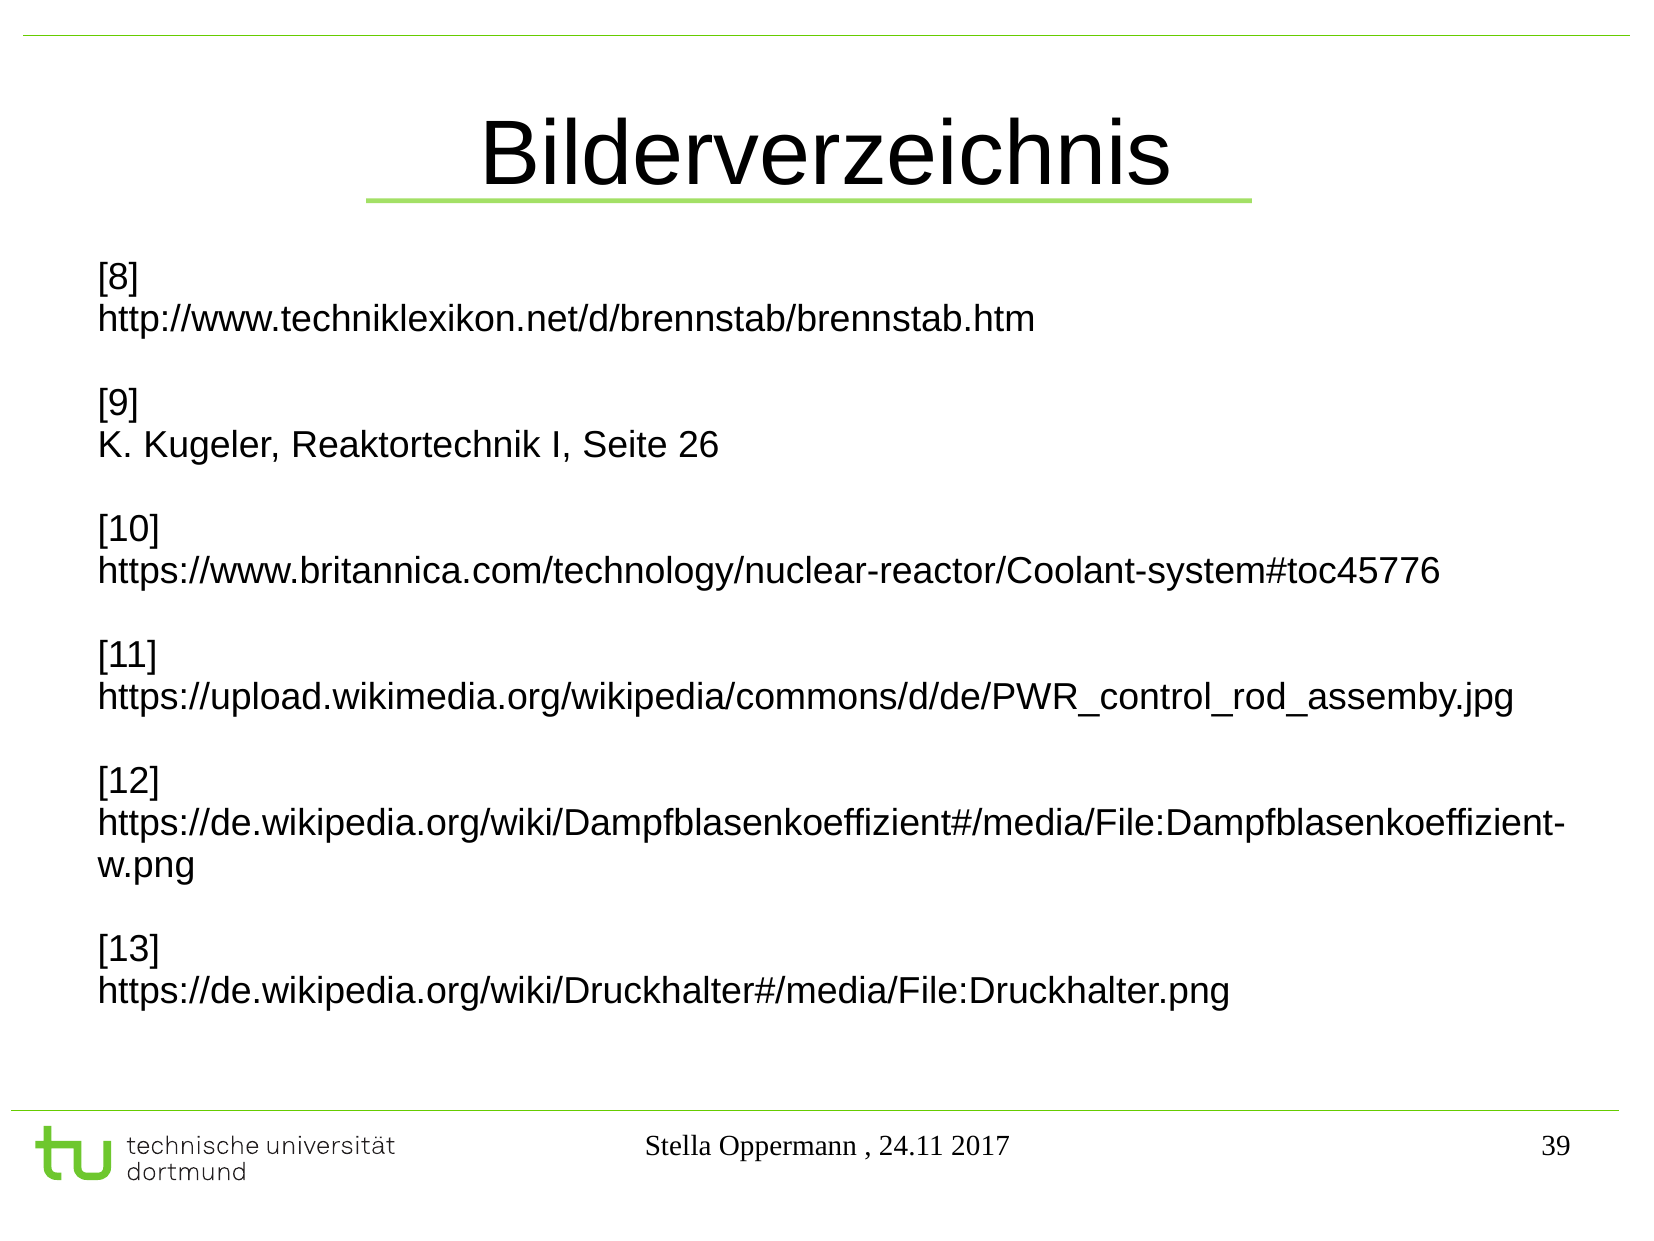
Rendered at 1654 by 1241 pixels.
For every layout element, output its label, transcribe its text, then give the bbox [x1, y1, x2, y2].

text_box [8] http://www.techniklexikon.net/d/brennstab/brennstab.htm [9] K. Kugeler, Reaktortechnik I, Seite 26 [10] https://www.britannica.com/technology/nuclear-reactor/Coolant-system#toc45776 [11] https://upload.wikimedia.org/wikipedia/commons/d/de/PWR_control_rod_assemby.jpg [12] https://de.wikipedia.org/wiki/Dampfblasenkoeffizient#/media/File:Dampfblasenkoeffizient-w.png [13] https://de.wikipedia.org/wiki/Druckhalter#/media/File:Druckhalter.png [82, 248, 1595, 1103]
title Bilderverzeichnis [82, 49, 1571, 248]
chart [35, 1125, 461, 1241]
